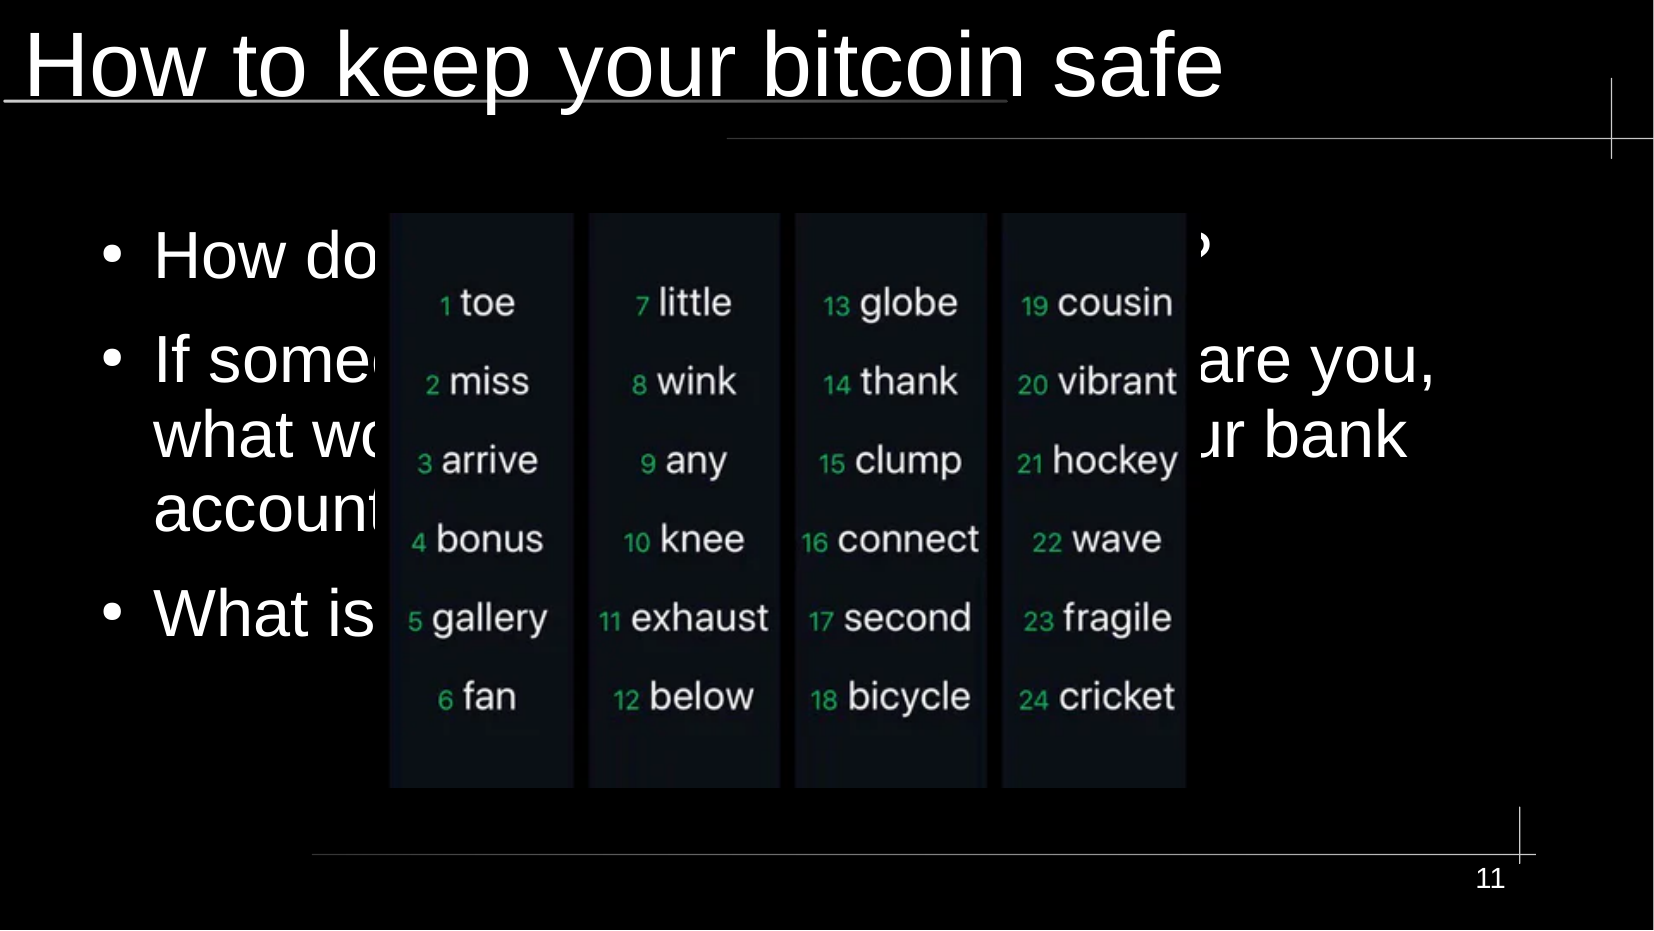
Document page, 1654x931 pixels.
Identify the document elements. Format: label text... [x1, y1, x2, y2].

list How do you keep your dollars safe? If someone wanted to pretend they are you, what would they need to access your bank account? What is a Recovery Phrase? [1201, 217, 1571, 758]
picture [375, 213, 1201, 788]
list How do you keep your dollars safe? If someone wanted to pretend they are you, what would they need to access your bank account? What is a Recovery Phrase? [82, 217, 375, 758]
title How to keep your bitcoin safe [23, 11, 1589, 119]
